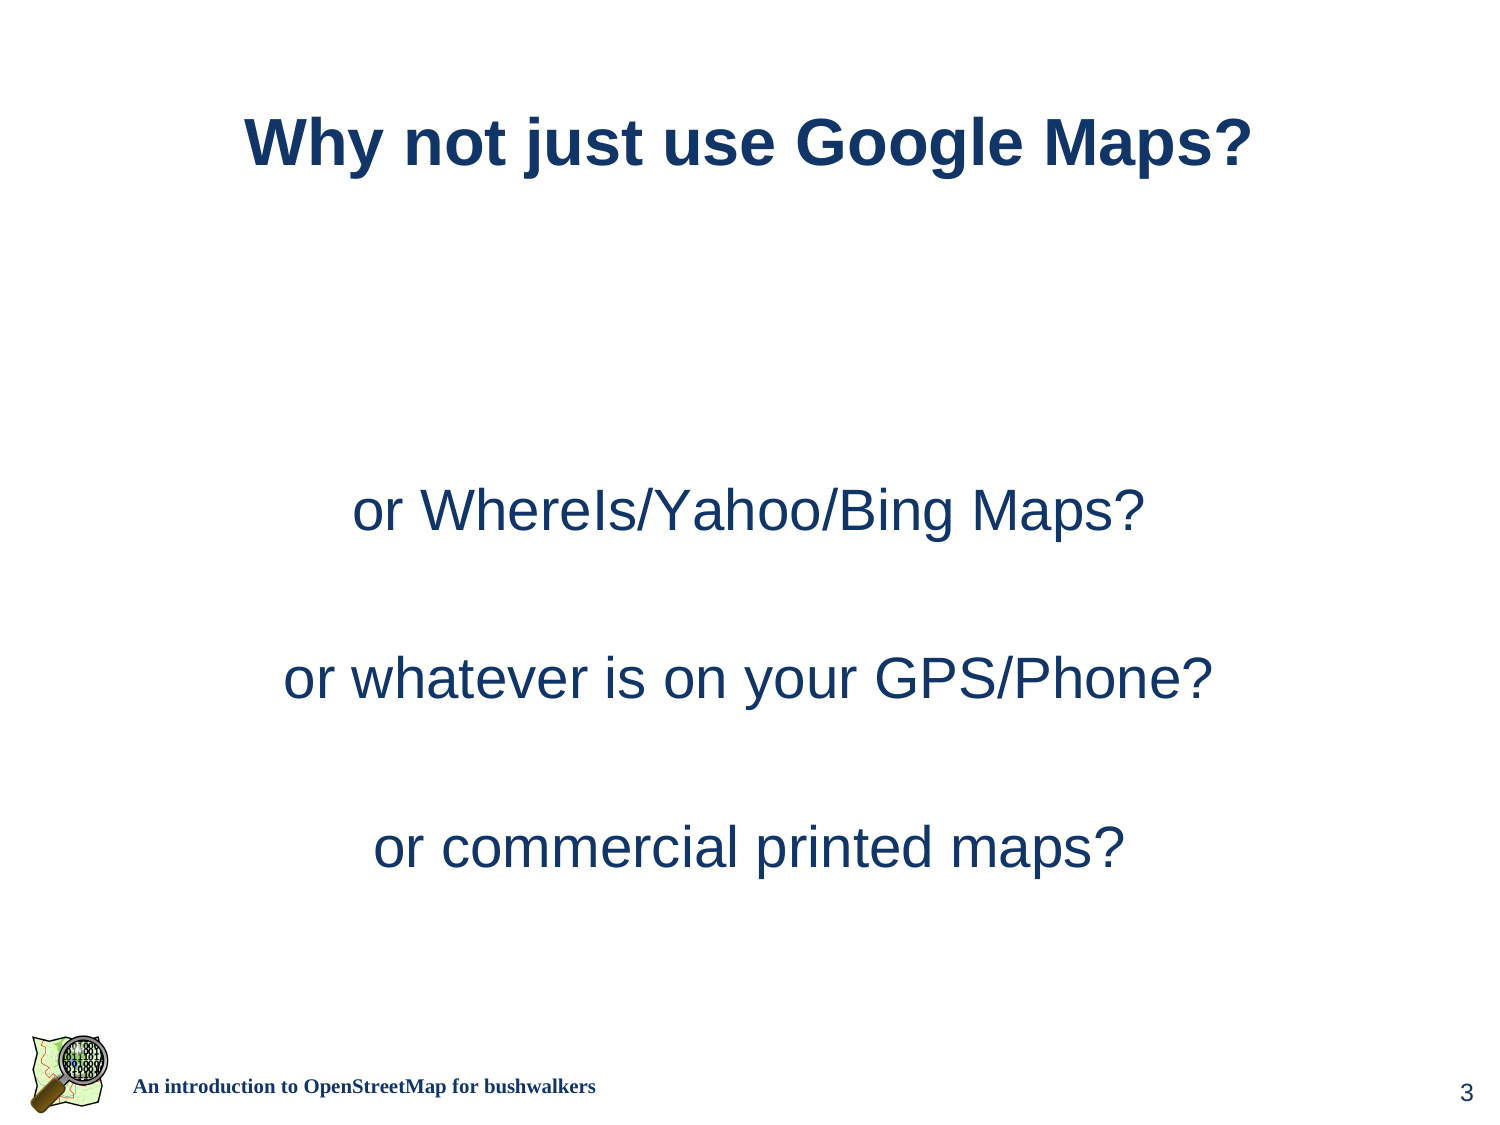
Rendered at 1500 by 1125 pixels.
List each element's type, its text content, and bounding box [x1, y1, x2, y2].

title Why not just use Google Maps? [74, 44, 1425, 233]
picture [29, 1033, 110, 1114]
list or WhereIs/Yahoo/Bing Maps? or whatever is on your GPS/Phone? or commercial printed maps? [74, 295, 1425, 1004]
